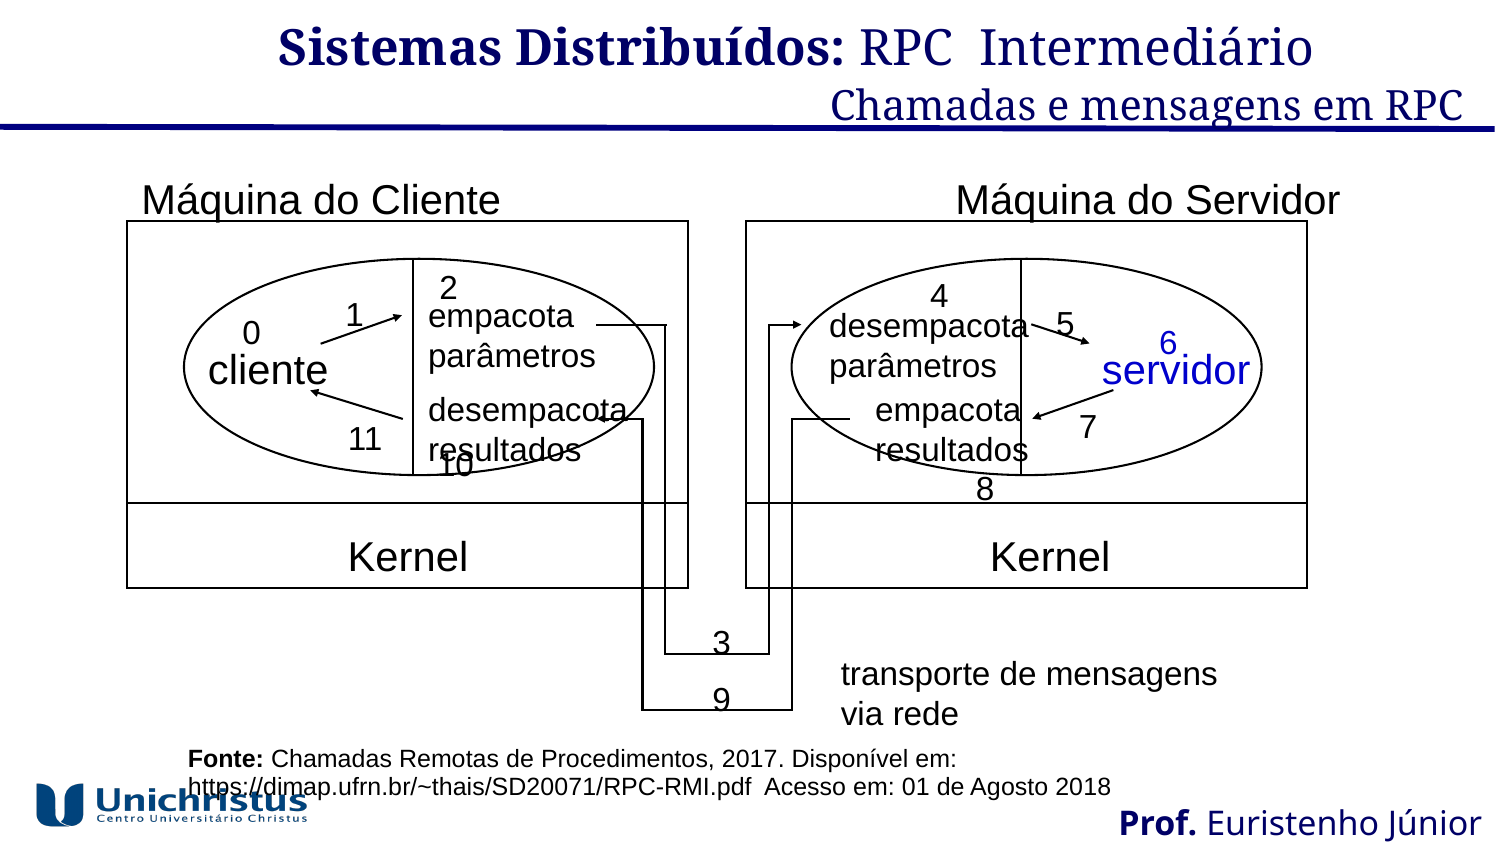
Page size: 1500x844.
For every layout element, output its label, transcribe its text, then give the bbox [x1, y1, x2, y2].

text_box servidor [1196, 364, 1207, 382]
text_box empacota resultados [860, 380, 1044, 477]
text_box desempacota resultados [413, 380, 643, 477]
text_box Máquina do Cliente [126, 164, 517, 231]
text_box 1 [330, 285, 379, 341]
text_box Kernel [974, 522, 1126, 588]
text_box 7 [1064, 397, 1113, 454]
text_box 3 [697, 613, 746, 670]
text_box Sistemas Distribuídos: RPC Intermediário [264, 4, 1324, 78]
text_box 6 [1144, 313, 1193, 369]
text_box desempacota parâmetros [814, 296, 1045, 392]
text_box 0 [227, 303, 276, 360]
text_box 11 [333, 409, 398, 465]
text_box empacota parâmetros [413, 287, 615, 383]
text_box 8 [961, 459, 1010, 515]
text_box 2 [424, 258, 473, 287]
text_box Chamadas e mensagens em RPC [815, 68, 1500, 179]
text_box Prof. Euristenho Júnior [1103, 791, 1500, 844]
text_box Fonte: Chamadas Remotas de Procedimentos, 2017. Disponível em: https://dimap.ufrn.br/~thais/SD20071/RPC-RMI.pdf Acesso em: 01 de Agosto 2018 [173, 737, 1376, 808]
picture [32, 781, 311, 828]
text_box Kernel [333, 522, 484, 588]
text_box servidor [1087, 335, 1266, 401]
text_box transporte de mensagens via rede [826, 644, 1234, 740]
text_box Máquina do Servidor [940, 179, 1356, 231]
text_box cliente [193, 335, 344, 401]
text_box 5 [1041, 294, 1090, 350]
text_box 10 [422, 435, 490, 491]
text_box 9 [697, 670, 746, 726]
text_box 4 [915, 266, 964, 322]
